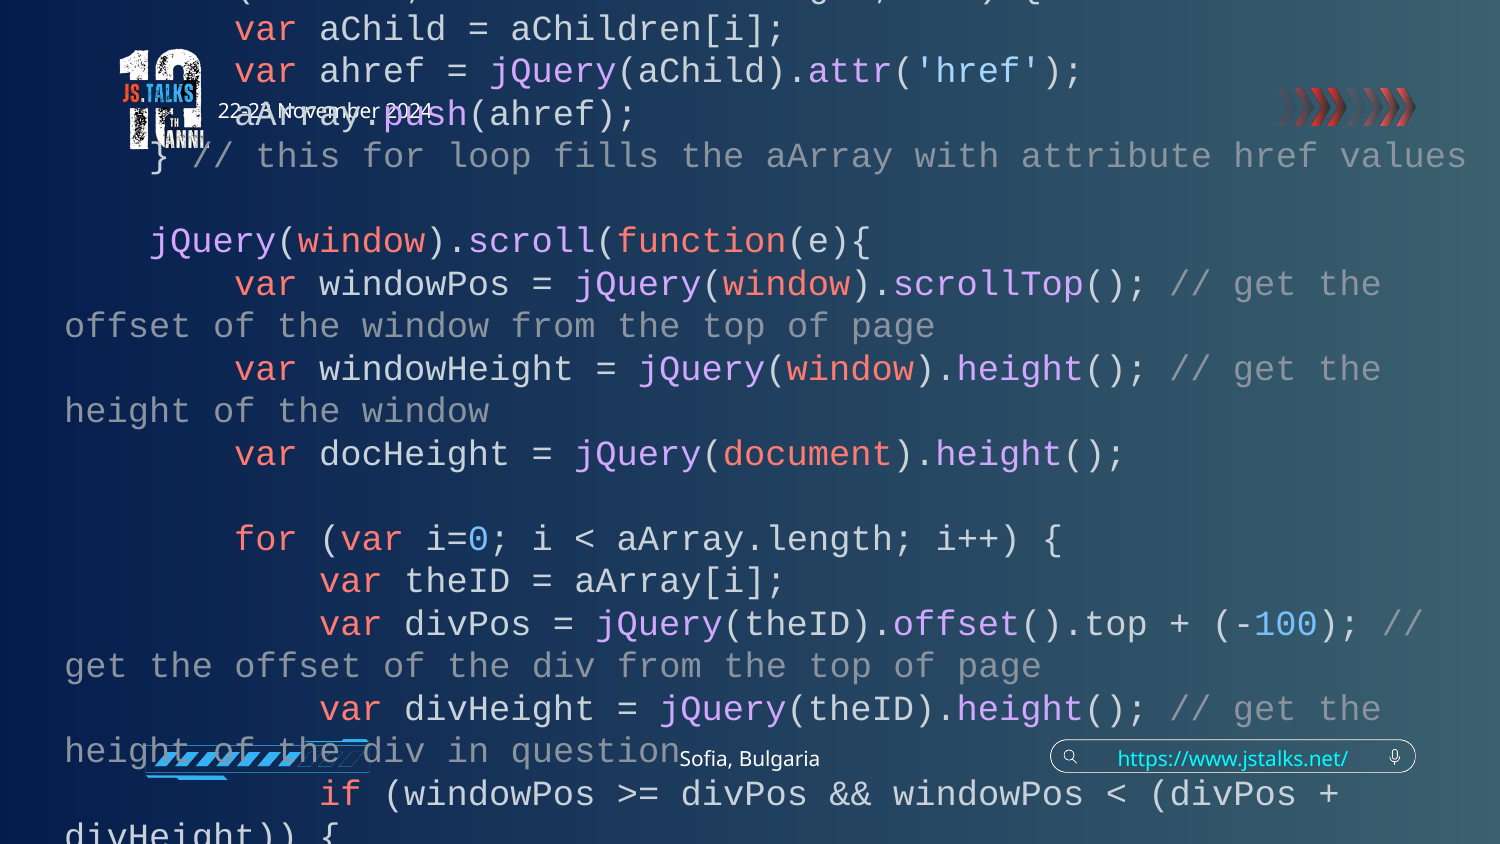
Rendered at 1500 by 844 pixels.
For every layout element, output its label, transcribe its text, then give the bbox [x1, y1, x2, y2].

text_box [145, 739, 370, 780]
text_box 22-23 November 2024 [217, 95, 507, 123]
text_box Sofia, Bulgaria [654, 744, 846, 772]
text_box https://www.jstalks.net/ [1103, 744, 1362, 772]
text_box [1050, 739, 1416, 773]
text_box [65, 0, 258, 231]
text_box [1277, 88, 1416, 126]
